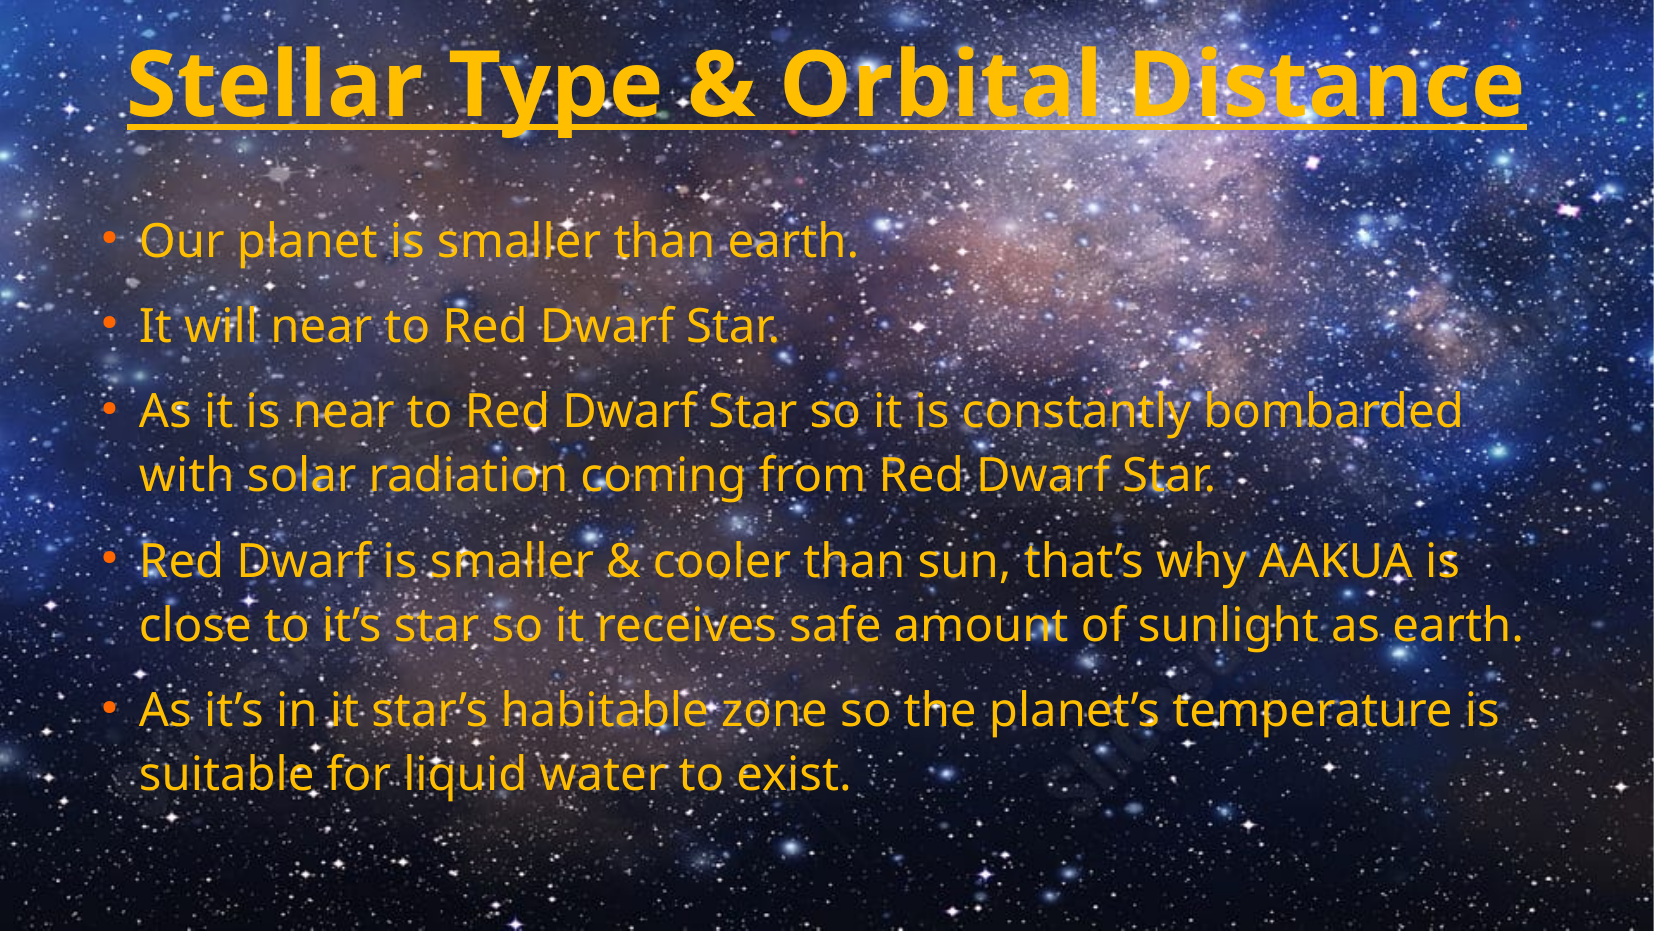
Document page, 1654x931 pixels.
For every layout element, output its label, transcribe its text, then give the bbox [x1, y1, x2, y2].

title Stellar Type & Orbital Distance [88, 0, 1565, 215]
picture [0, 0, 1654, 931]
list Our planet is smaller than earth. It will near to Red Dwarf Star. As it is near to Red Dwarf Star so it is constantly bombarded with solar radiation coming from Red Dwarf Star. Red Dwarf is smaller & cooler than sun, that’s why AAKUA is close to it’s star so it receives safe amount of sunlight as earth. As it’s in it star’s habitable zone so the planet’s temperature is suitable for liquid water to exist. [88, 206, 1536, 857]
